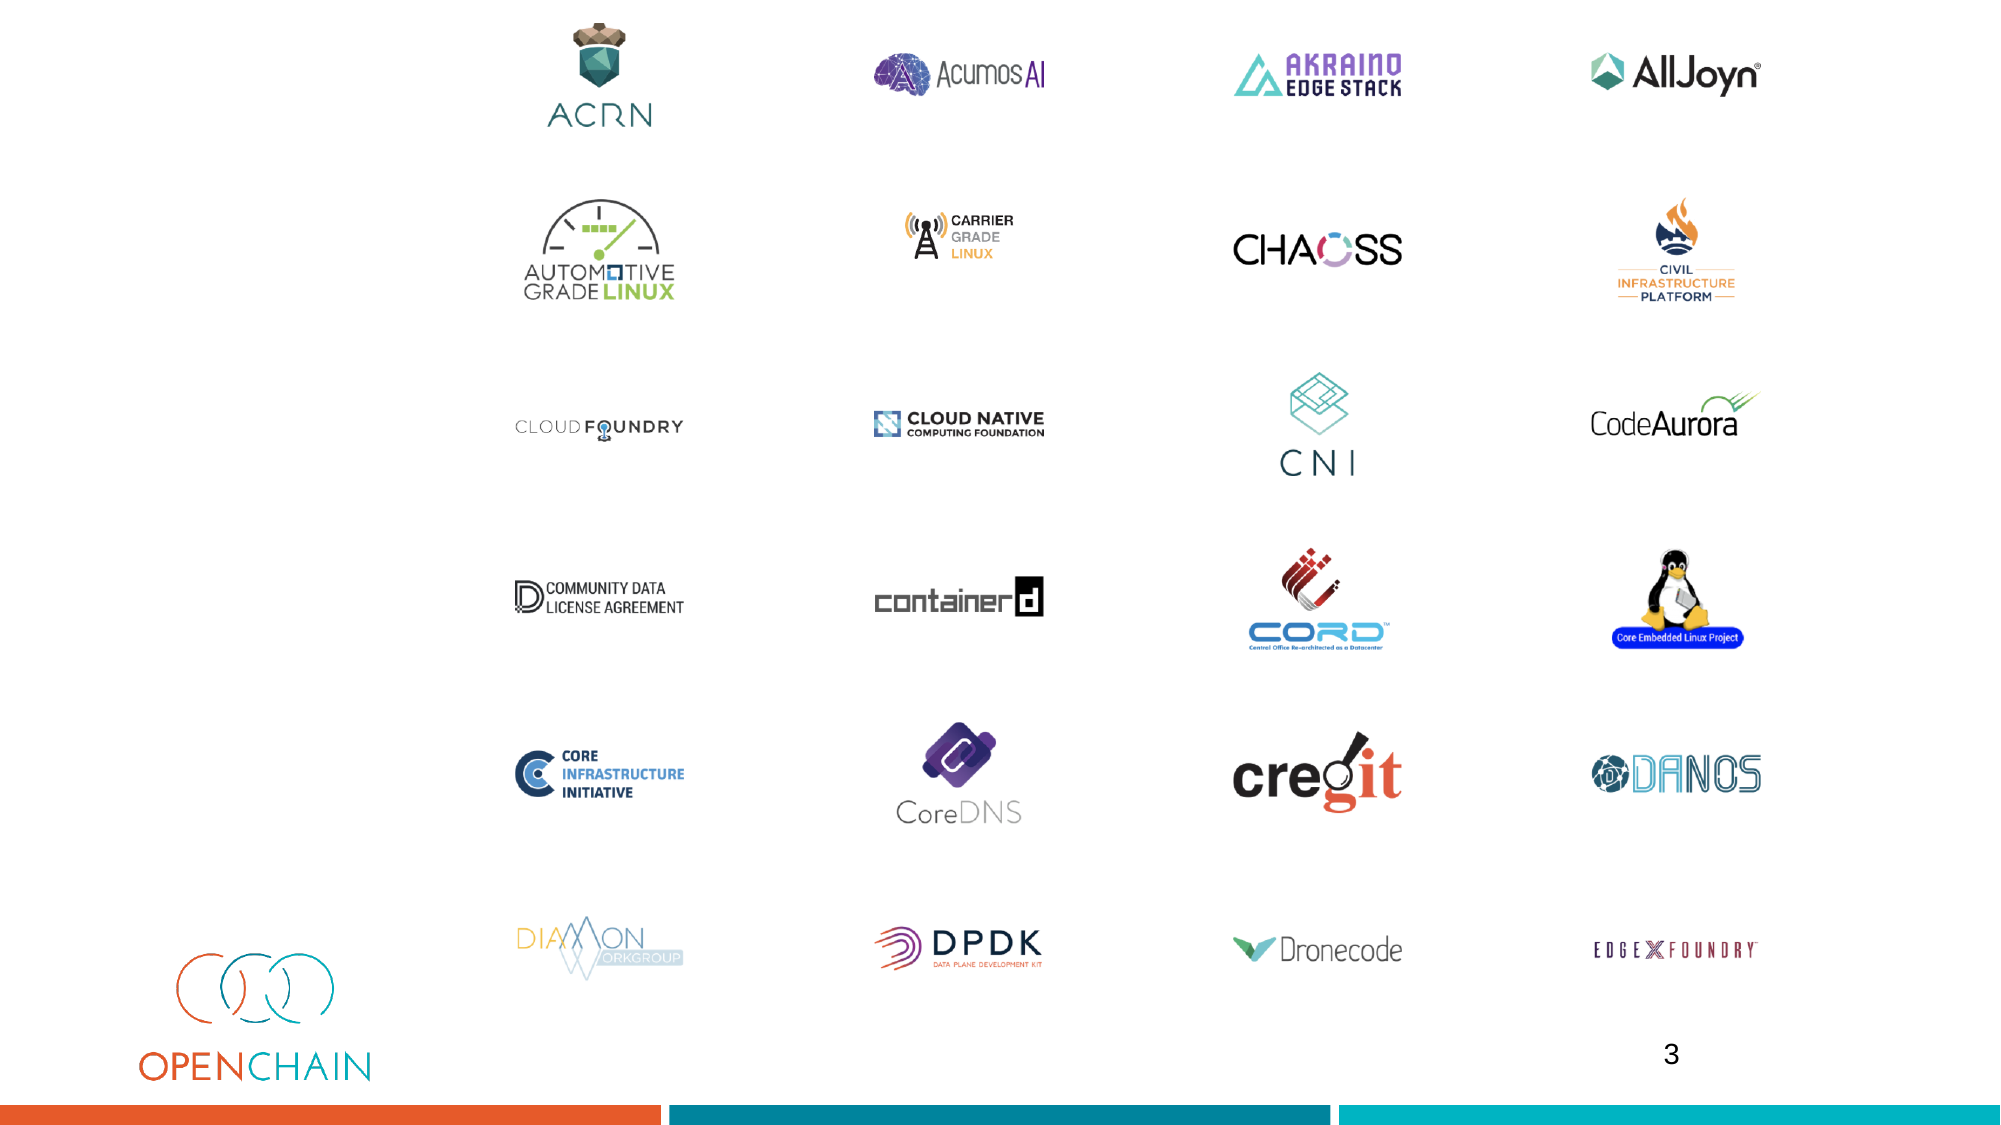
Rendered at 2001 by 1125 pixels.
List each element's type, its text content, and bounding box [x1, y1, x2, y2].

picture [500, 0, 1793, 1011]
picture [137, 951, 372, 1082]
slide_number <number> [1648, 1022, 1863, 1083]
